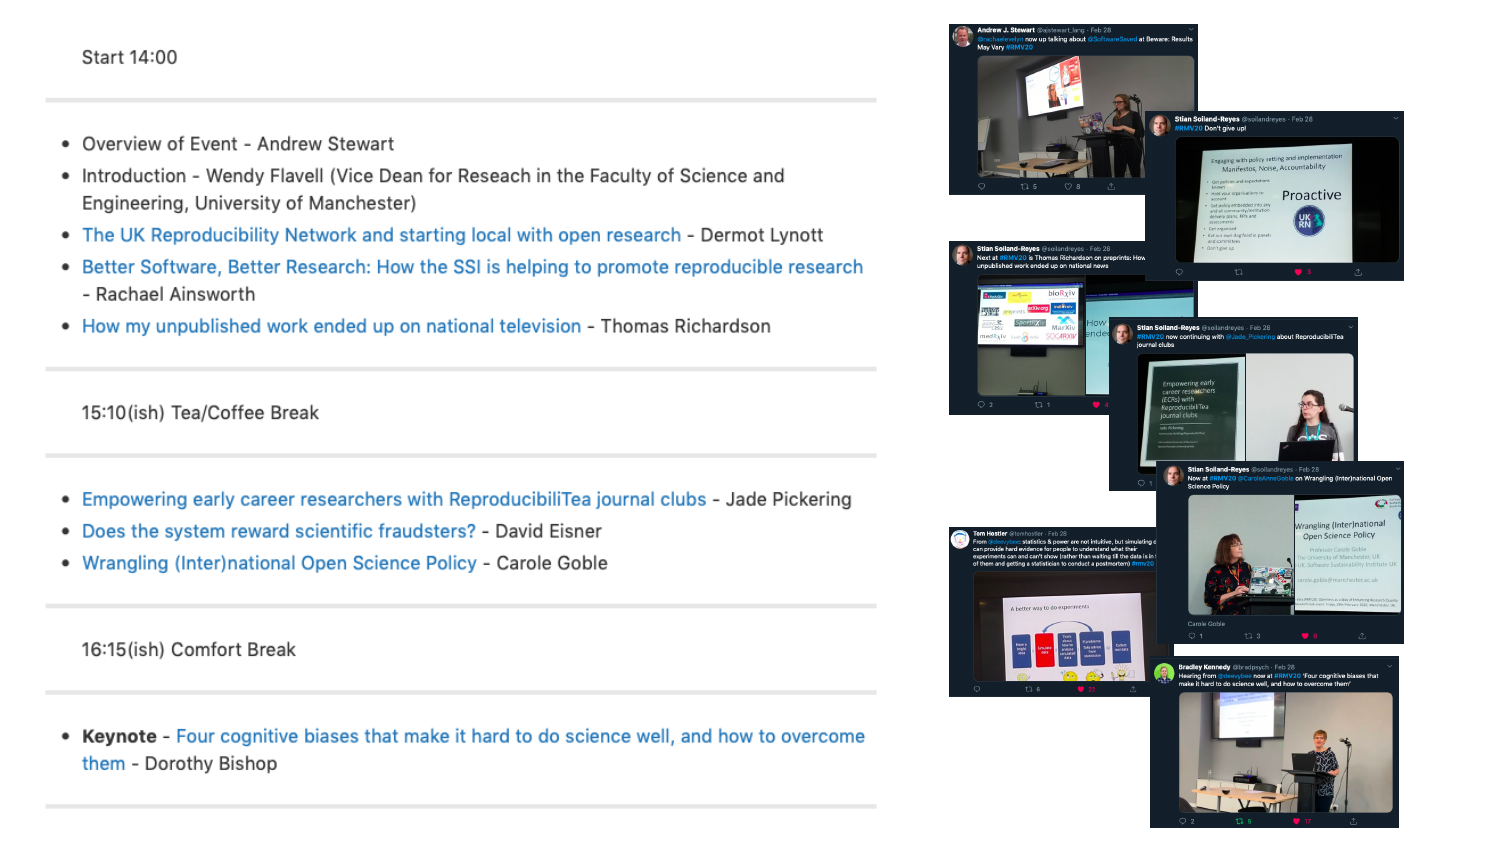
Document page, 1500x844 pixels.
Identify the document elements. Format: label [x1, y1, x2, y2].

picture [32, 24, 888, 819]
picture [949, 24, 1404, 828]
